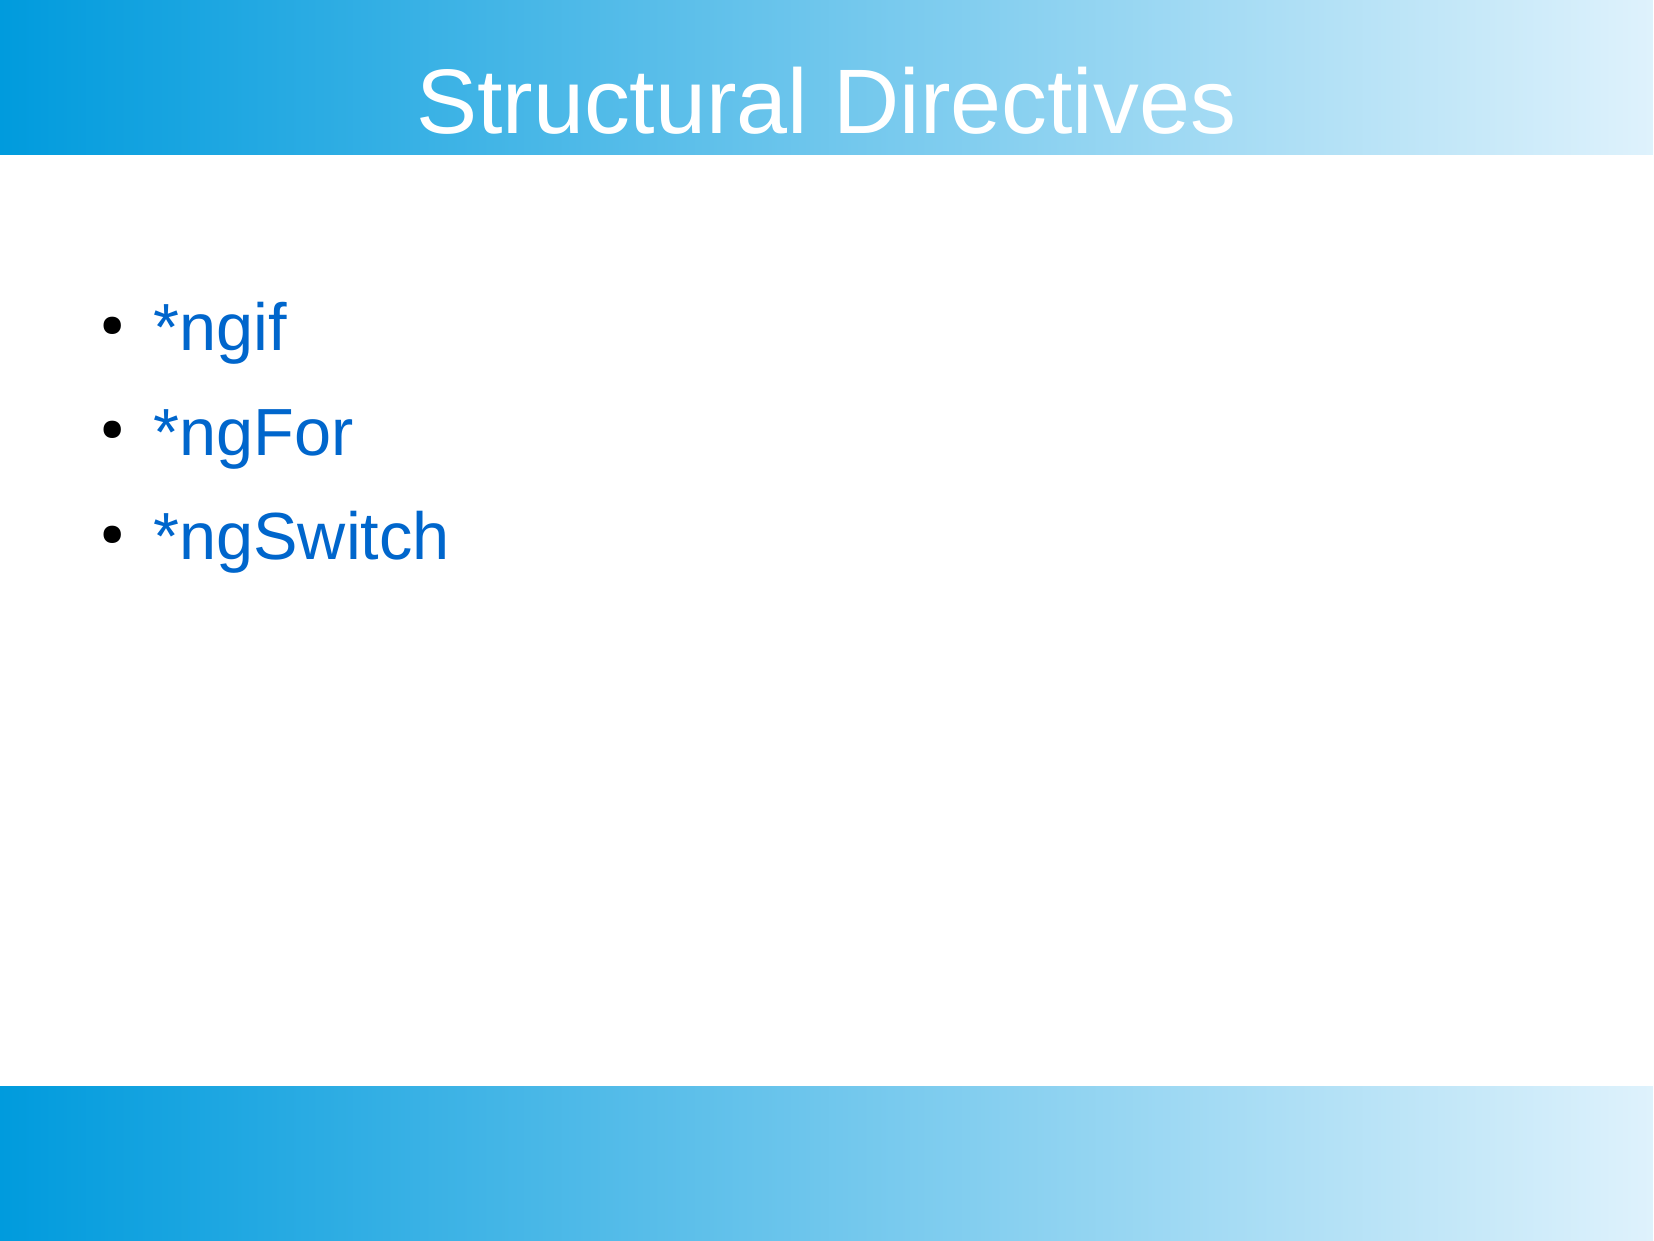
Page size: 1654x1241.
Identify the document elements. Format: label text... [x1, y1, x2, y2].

title Structural Directives [82, 49, 1571, 155]
list *ngif *ngFor *ngSwitch [82, 290, 1571, 1010]
